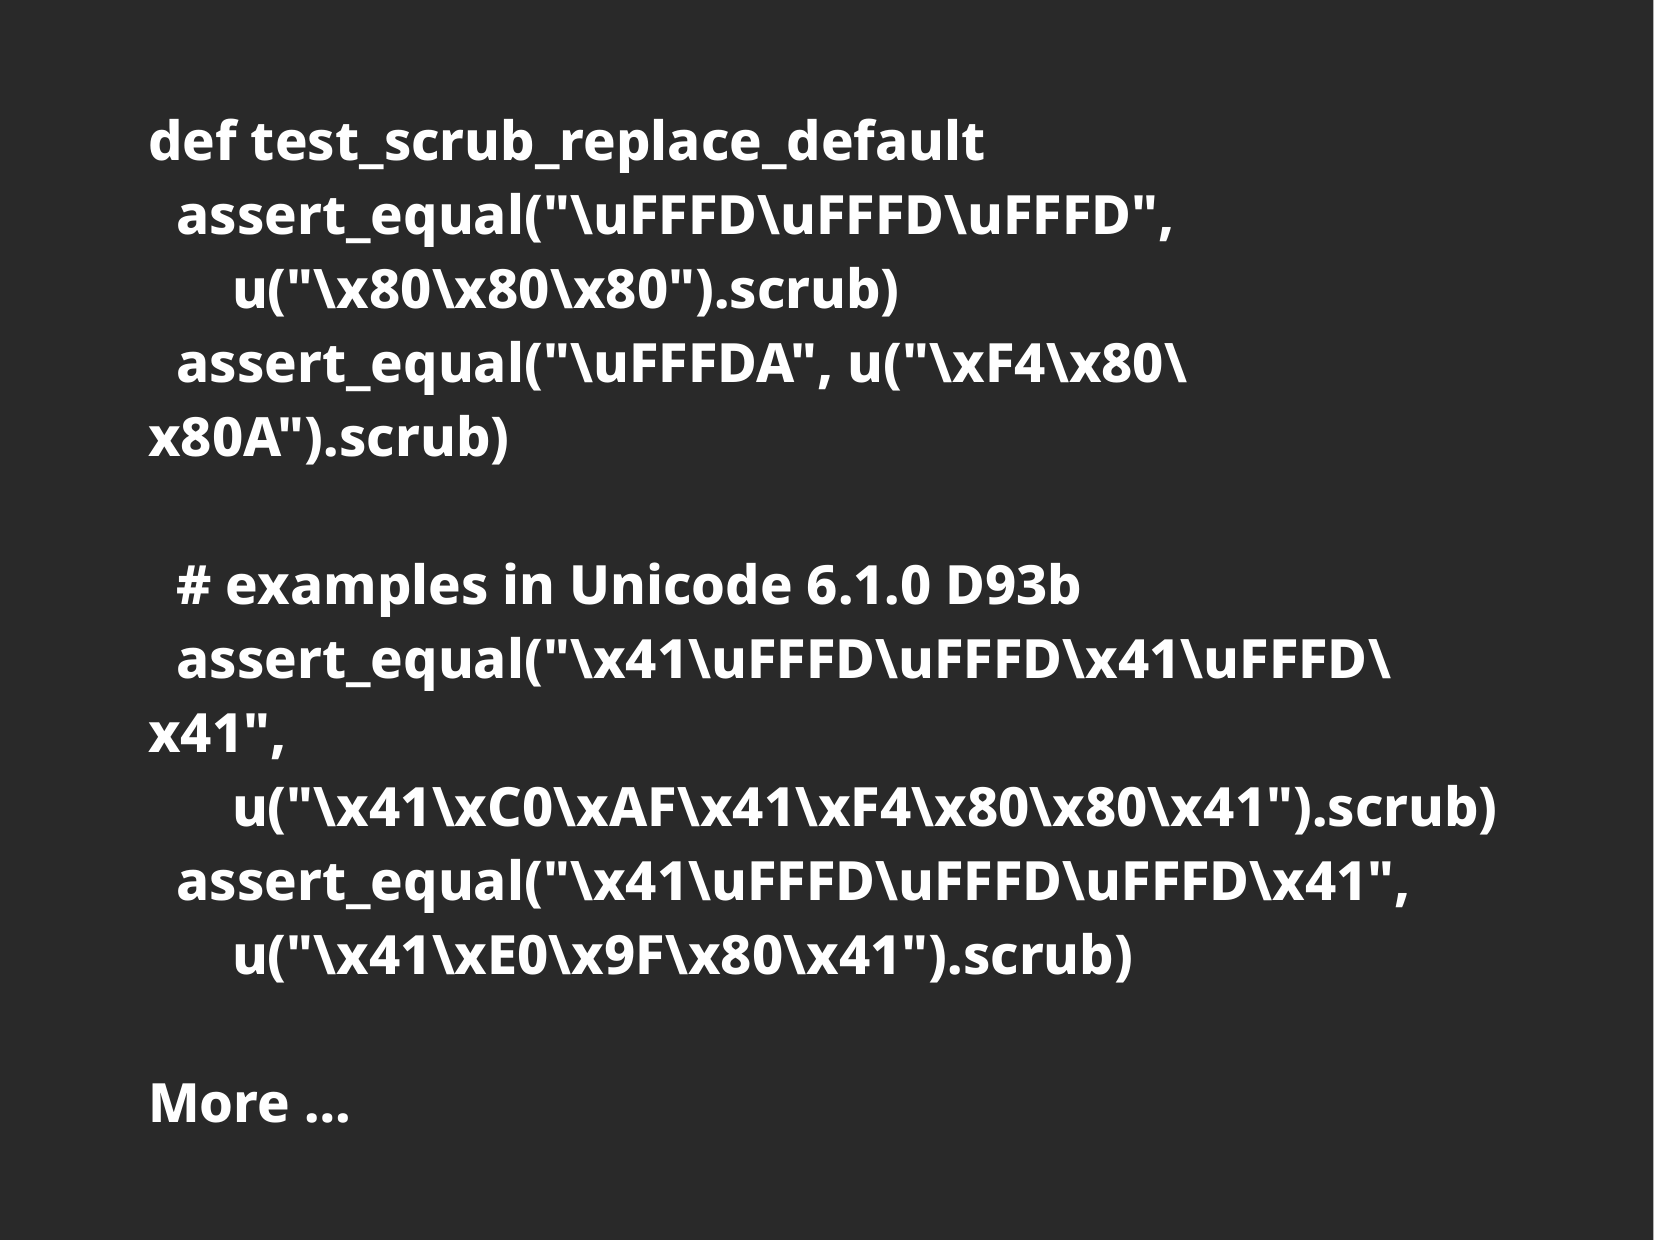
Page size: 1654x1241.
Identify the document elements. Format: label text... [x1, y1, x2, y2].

subtitle def test_scrub_replace_default assert_equal("\uFFFD\uFFFD\uFFFD", u("\x80\x80\x80").scrub) assert_equal("\uFFFDA", u("\xF4\x80\x80A").scrub) # examples in Unicode 6.1.0 D93b assert_equal("\x41\uFFFD\uFFFD\x41\uFFFD\x41", u("\x41\xC0\xAF\x41\xF4\x80\x80\x41").scrub) assert_equal("\x41\uFFFD\uFFFD\uFFFD\x41", u("\x41\xE0\x9F\x80\x41").scrub) More … [148, 229, 1506, 1011]
